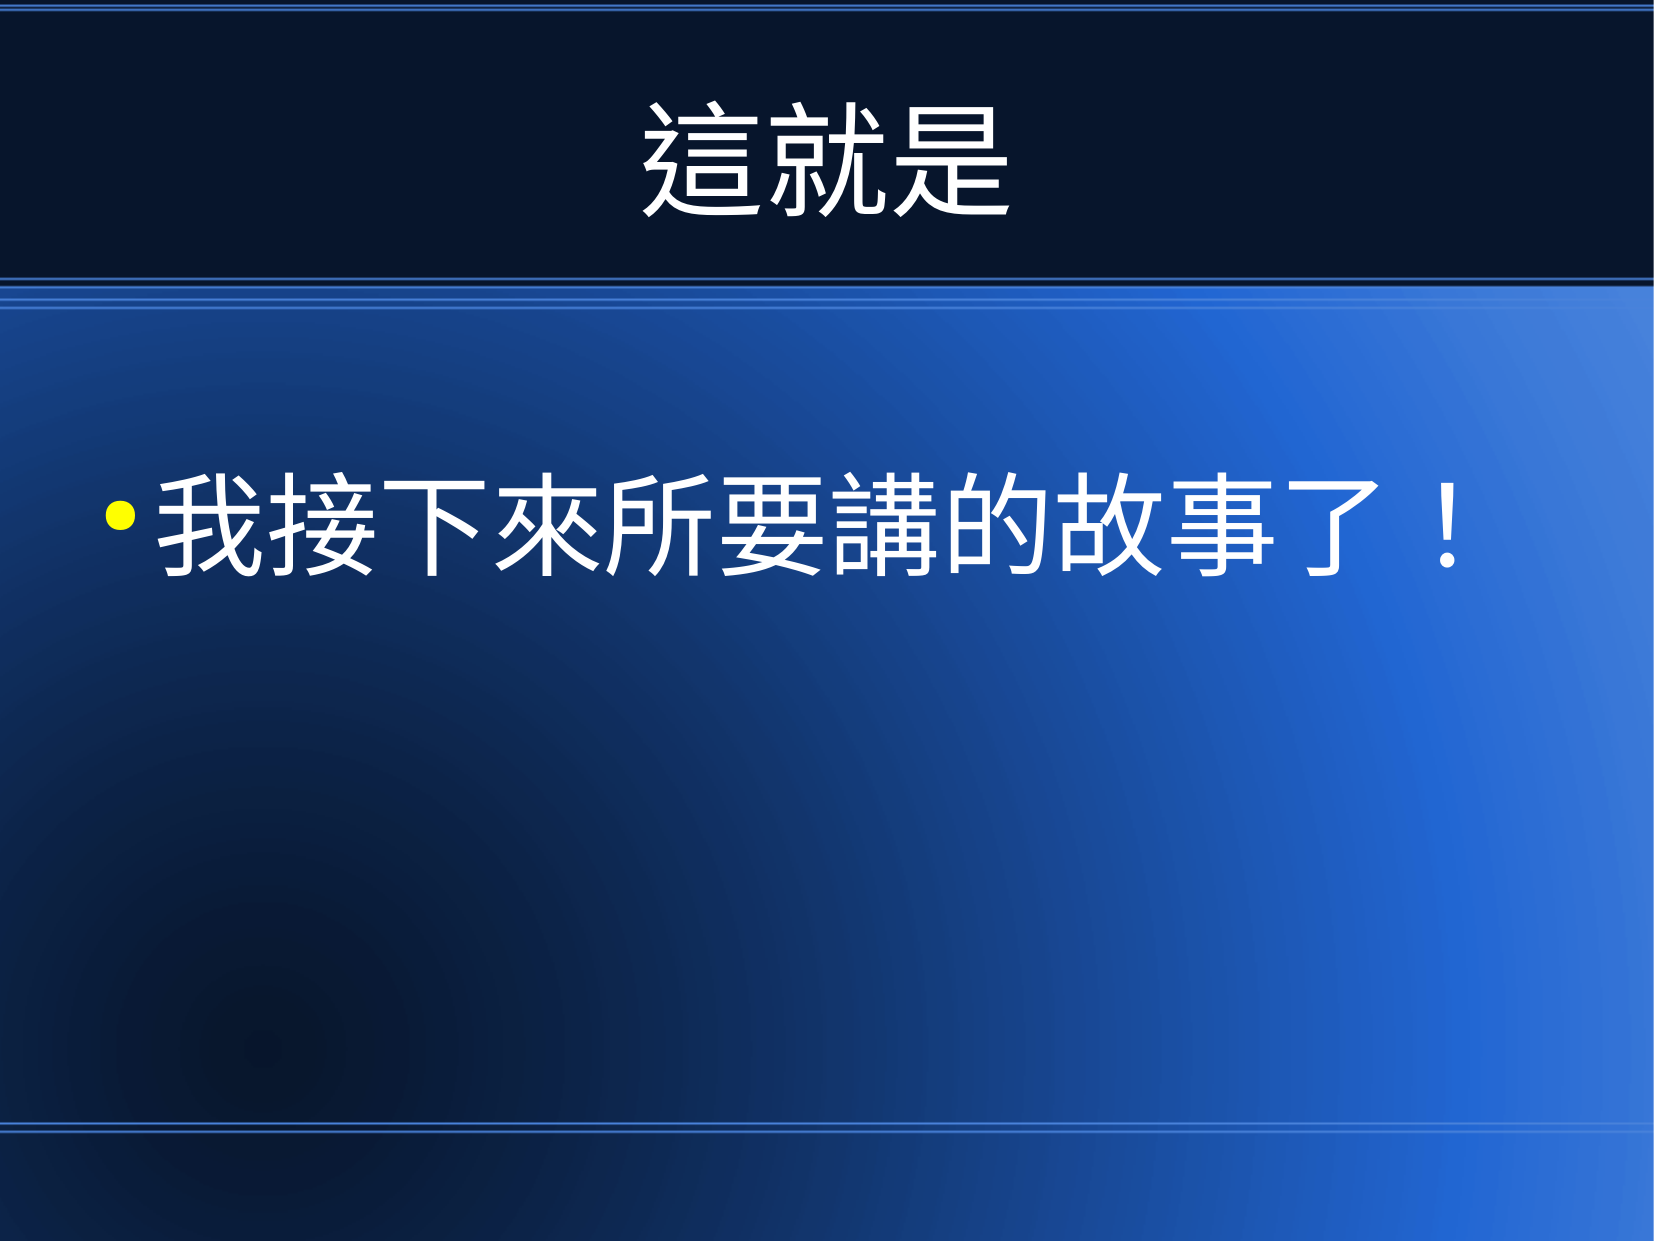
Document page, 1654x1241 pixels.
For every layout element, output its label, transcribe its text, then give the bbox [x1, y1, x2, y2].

title 這就是 [82, 49, 1571, 257]
list 我接下來所要講的故事了！ [82, 355, 1571, 1241]
picture [0, 0, 1654, 1241]
